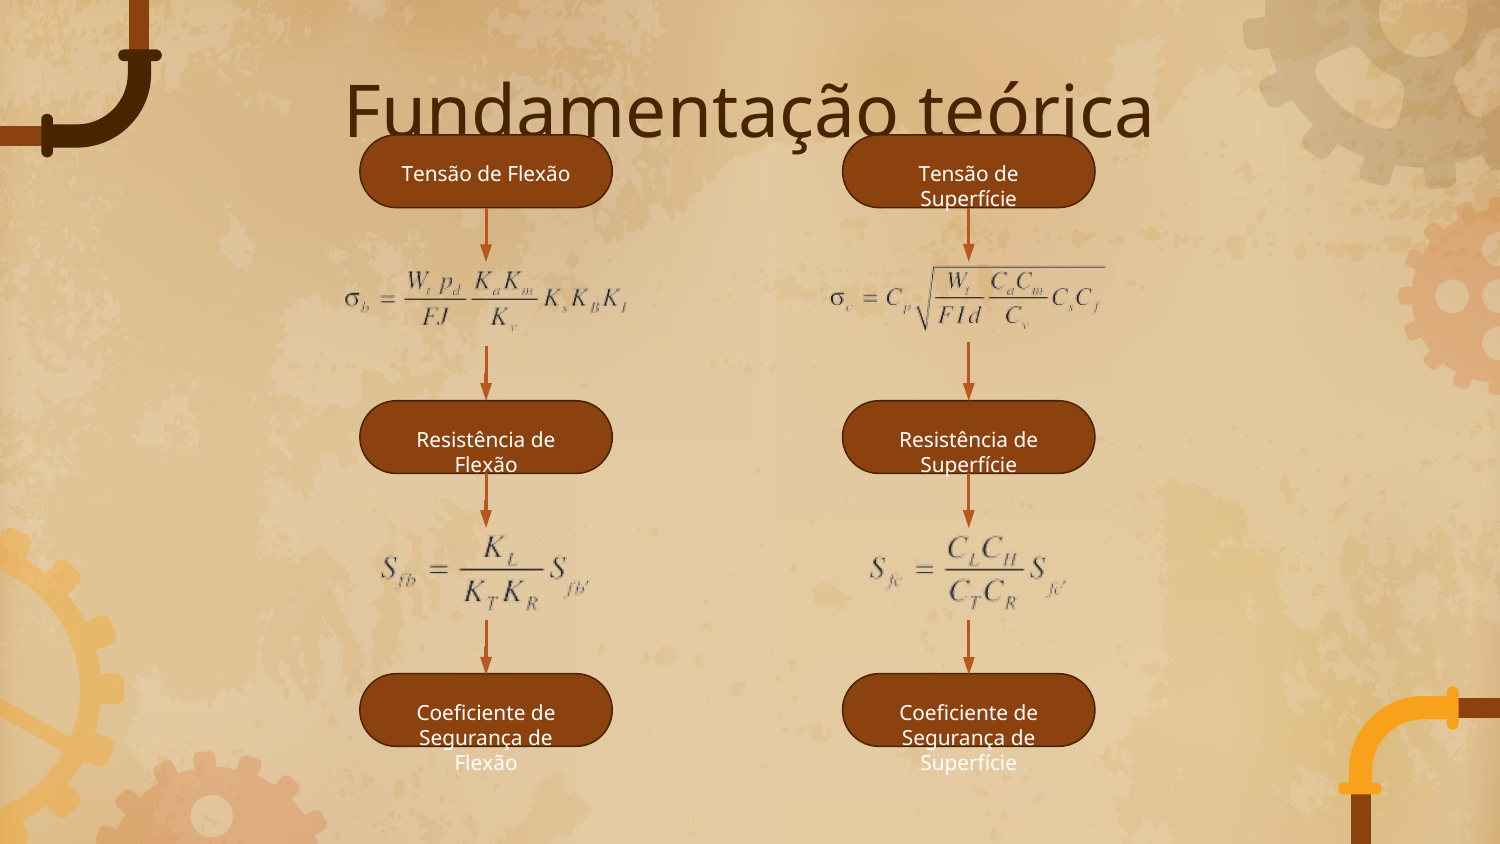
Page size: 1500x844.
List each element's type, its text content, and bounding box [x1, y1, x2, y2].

picture [330, 261, 642, 339]
text_box Resistência de Superfície [842, 400, 1095, 474]
text_box Coeficiente de Segurança de Flexão [359, 673, 613, 747]
text_box Tensão de Superfície [842, 134, 1096, 208]
picture [844, 519, 1093, 628]
text_box Resistência de Flexão [359, 400, 613, 474]
text_box Tensão de Flexão [359, 134, 613, 208]
picture [813, 261, 1125, 339]
title Fundamentação teórica [116, 49, 1384, 127]
picture [366, 522, 606, 625]
text_box Coeficiente de Segurança de Superfície [842, 673, 1095, 747]
